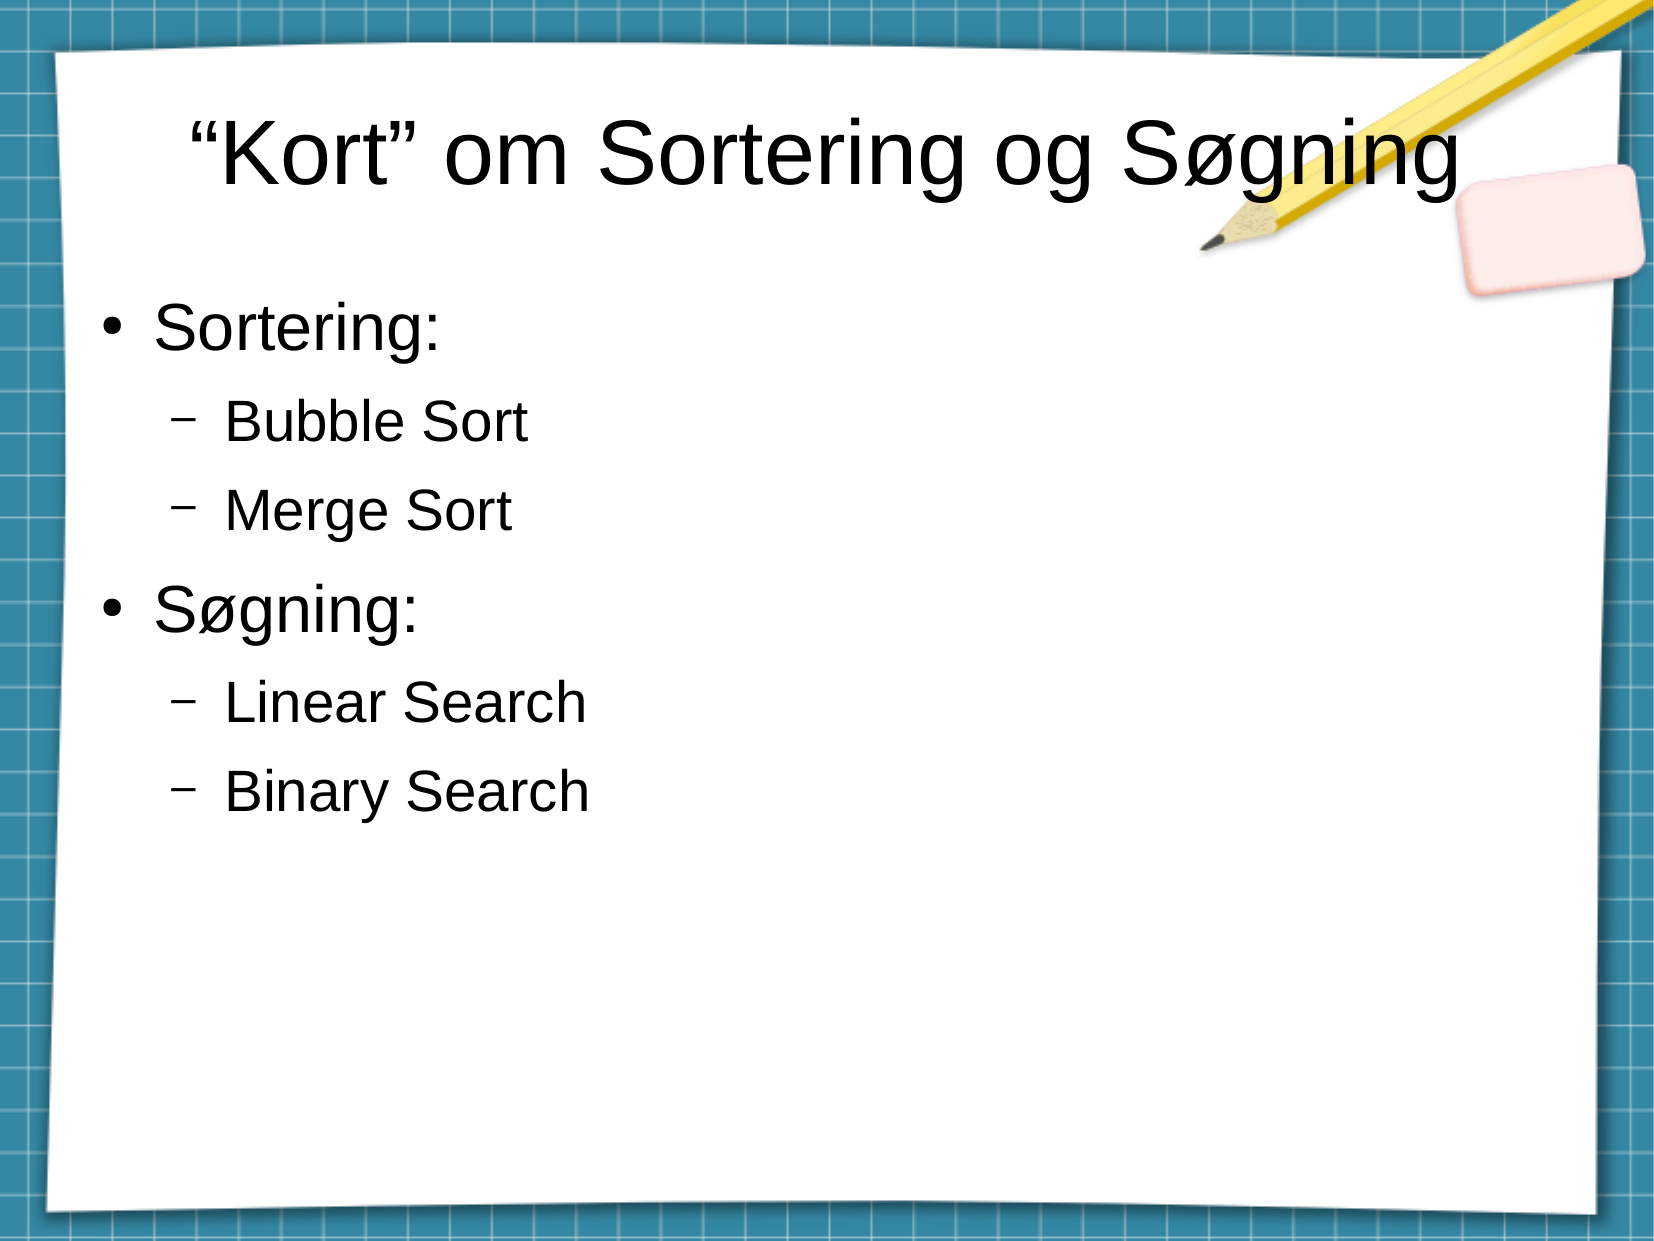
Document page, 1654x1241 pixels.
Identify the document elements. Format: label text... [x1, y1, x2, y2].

title “Kort” om Sortering og Søgning [82, 49, 1571, 257]
list Sortering: Bubble Sort Merge Sort Søgning: Linear Search Binary Search [82, 290, 1571, 1010]
picture [0, 0, 1654, 1241]
